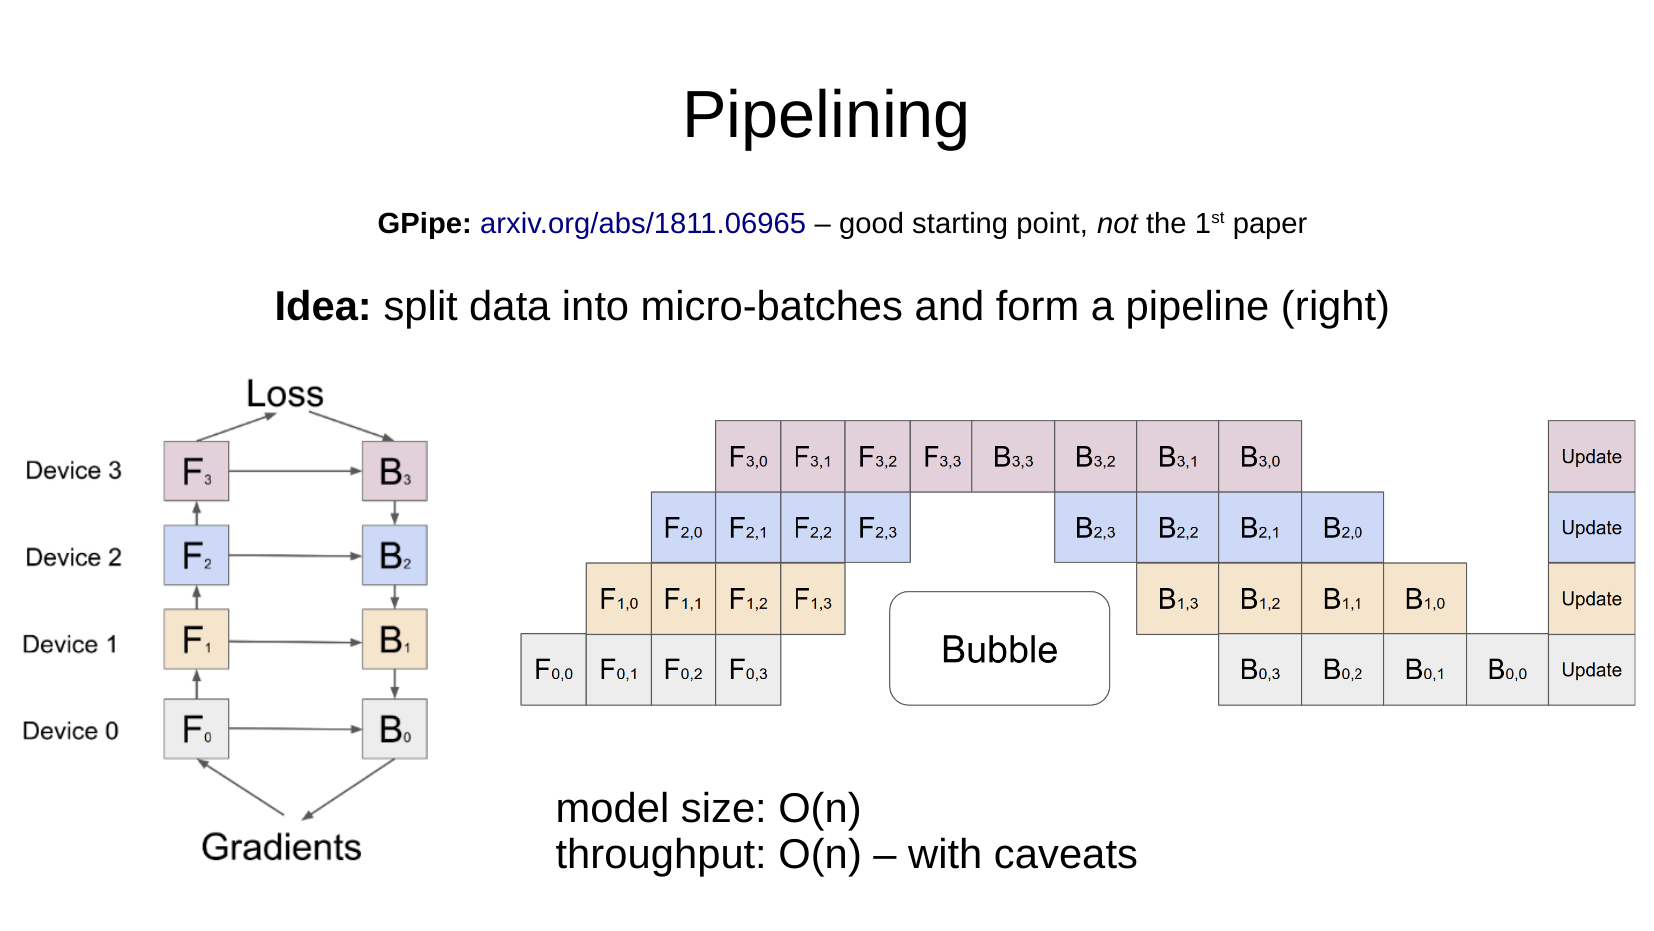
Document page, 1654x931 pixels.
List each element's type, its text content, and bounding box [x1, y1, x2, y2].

picture [3, 374, 436, 881]
text_box model size: O(n) throughput: O(n) – with caveats [540, 777, 1267, 885]
text_box GPipe: arxiv.org/abs/1811.06965 – good starting point, not the 1st paper [234, 199, 1451, 309]
title Pipelining [82, 37, 1571, 193]
subtitle Idea: split data into micro-batches and form a pipeline (right) [88, 152, 1577, 693]
picture [517, 415, 1636, 709]
